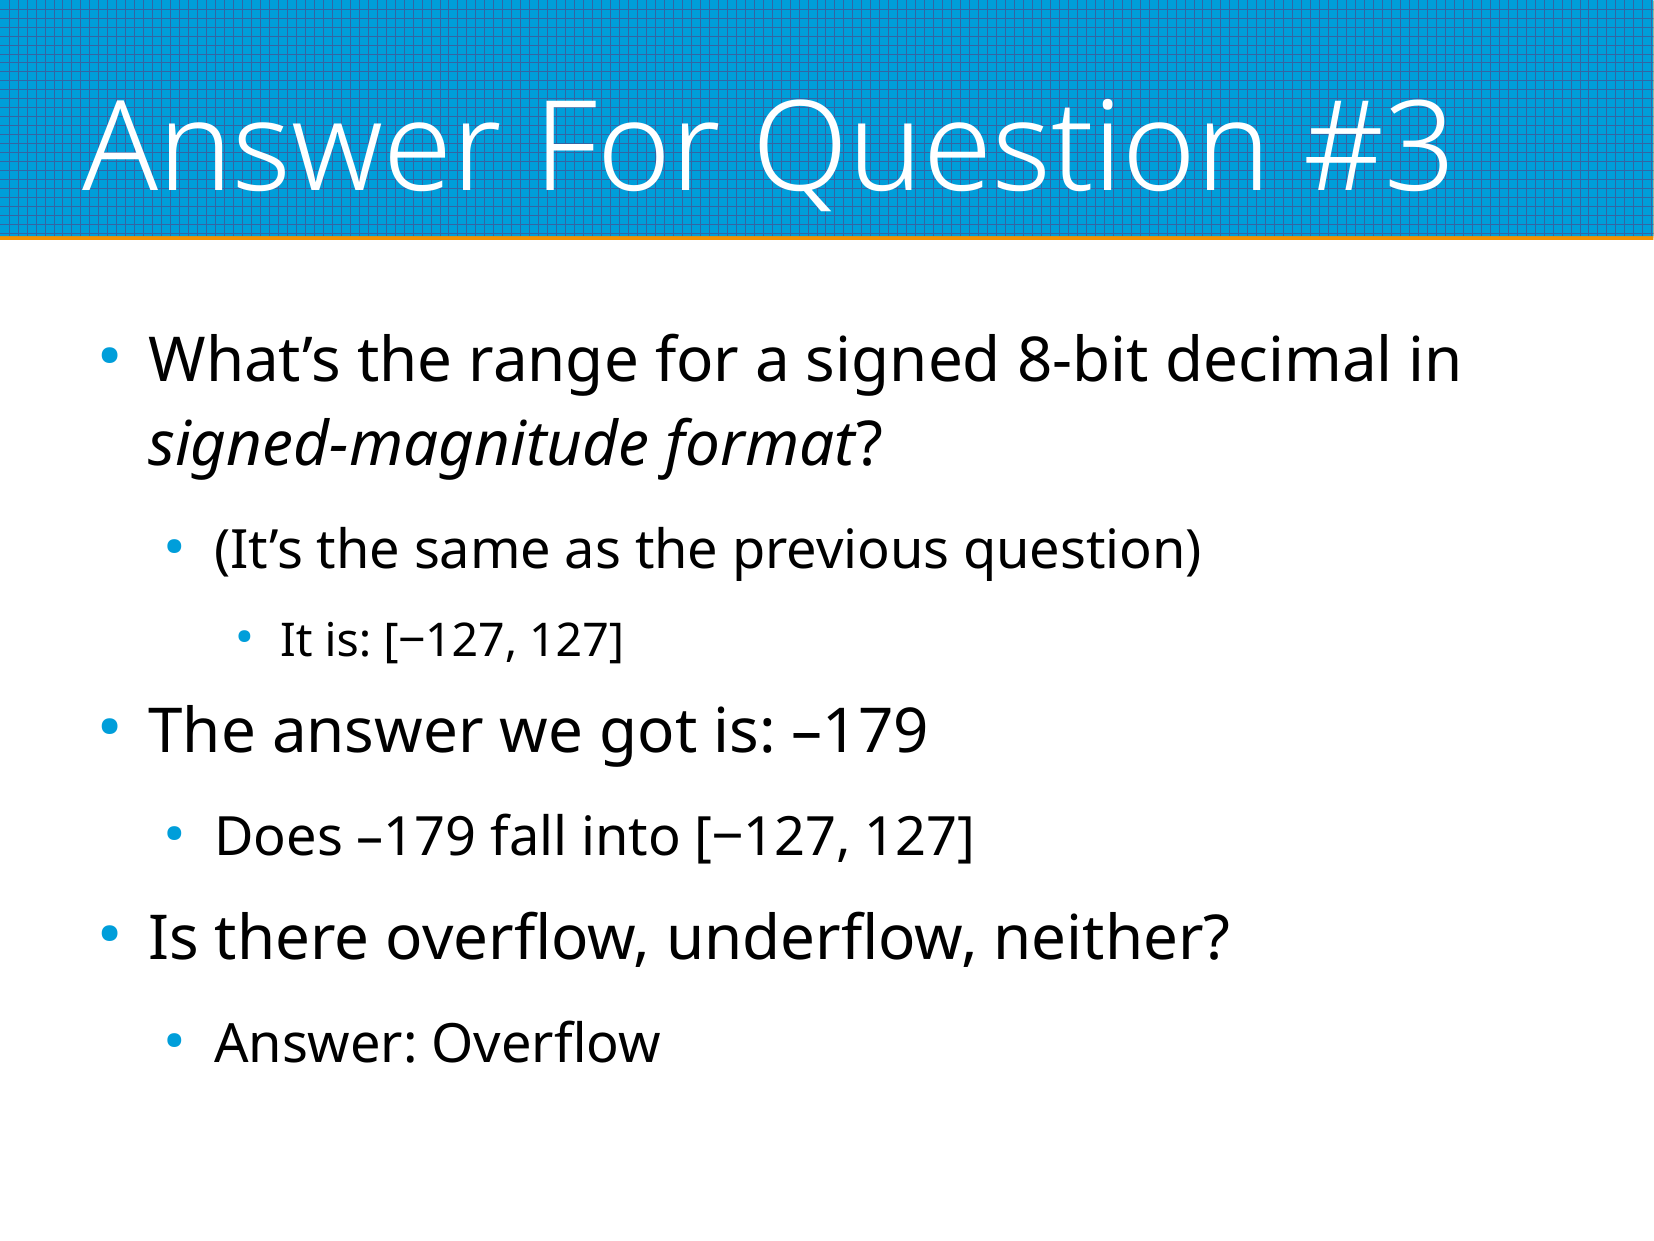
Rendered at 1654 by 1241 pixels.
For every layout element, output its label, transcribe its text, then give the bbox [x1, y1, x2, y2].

list What’s the range for a signed 8-bit decimal in signed-magnitude format? (It’s the same as the previous question) It is: [‒127, 127] The answer we got is: –179 Does –179 fall into [‒127, 127] Is there overflow, underflow, neither? Answer: Overflow [82, 314, 1563, 1081]
title Answer For Question #3 [82, 19, 1571, 227]
